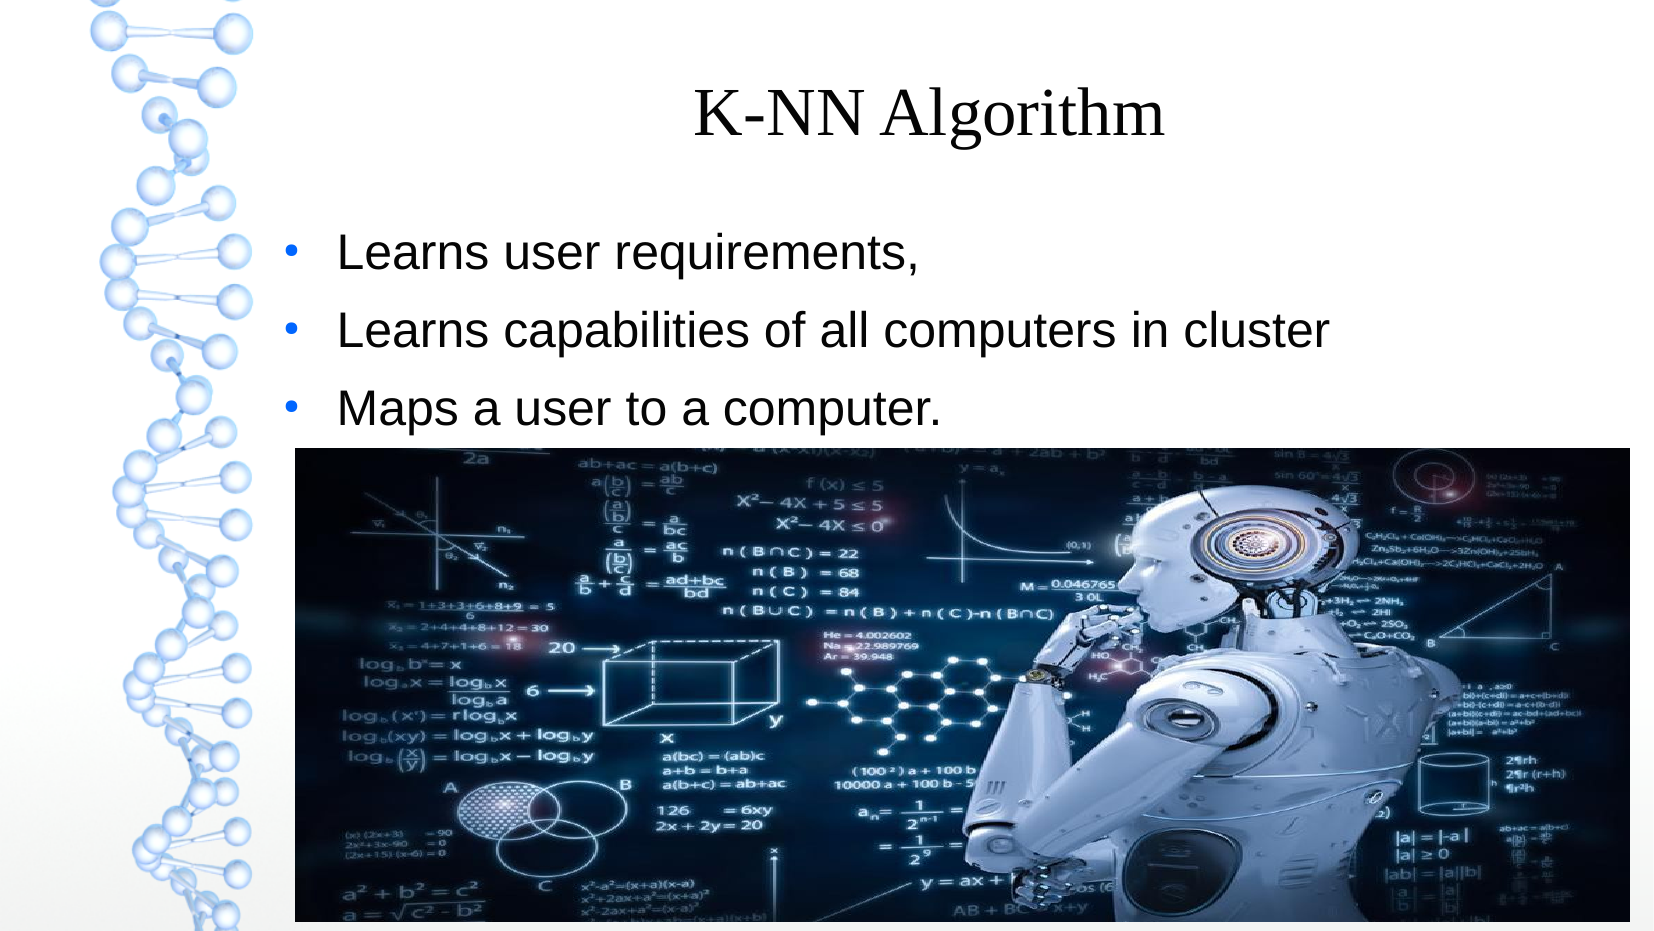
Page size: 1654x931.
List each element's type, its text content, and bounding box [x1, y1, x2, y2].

list Learns user requirements, Learns capabilities of all computers in cluster Maps a user to a computer. [265, 224, 1595, 764]
title K-NN Algorithm [265, 35, 1595, 189]
picture [0, 0, 1654, 931]
